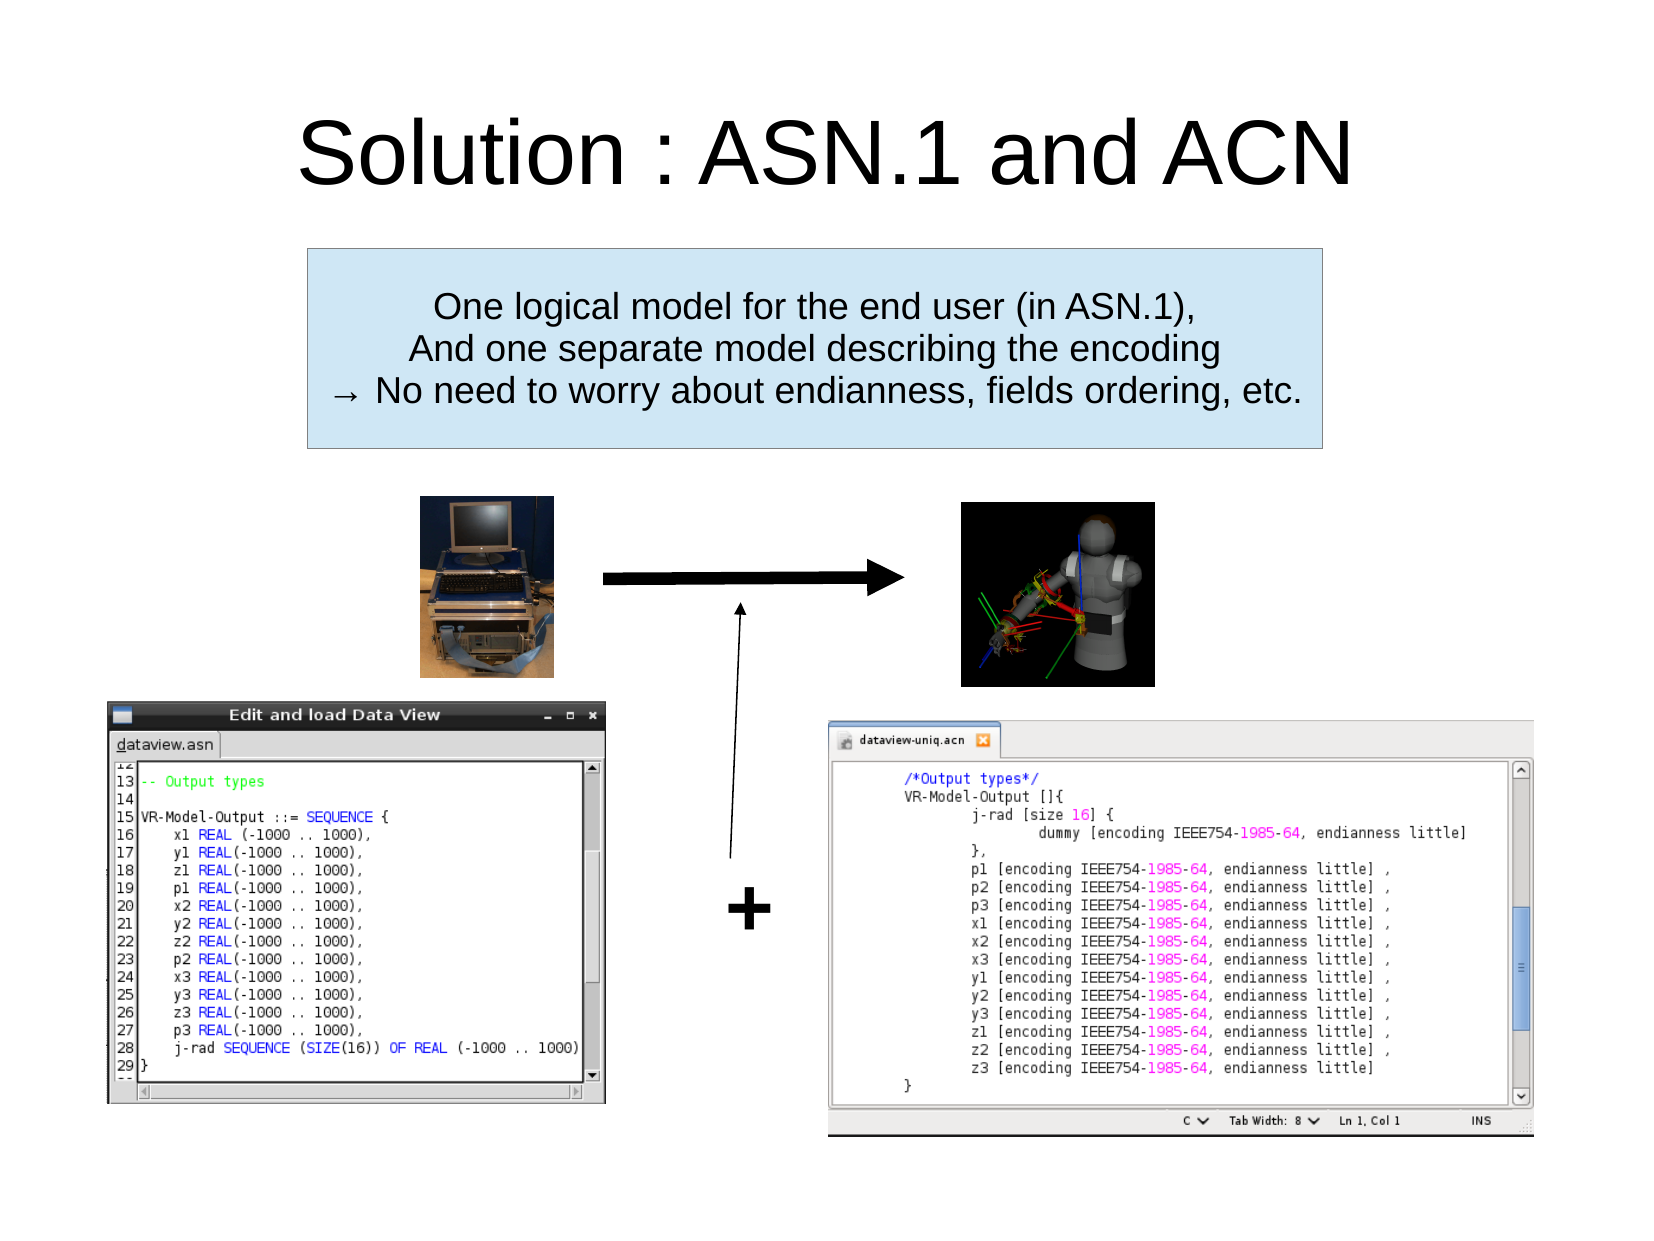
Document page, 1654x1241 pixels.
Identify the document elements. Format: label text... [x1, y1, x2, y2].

picture [828, 720, 1534, 1137]
title Solution : ASN.1 and ACN [82, 49, 1571, 257]
picture [961, 502, 1155, 687]
text_box + [674, 845, 789, 961]
picture [420, 496, 554, 678]
text_box One logical model for the end user (in ASN.1), And one separate model describing the encoding → No need to worry about endianness, fields ordering, etc. [307, 248, 1323, 449]
picture [106, 699, 606, 1104]
